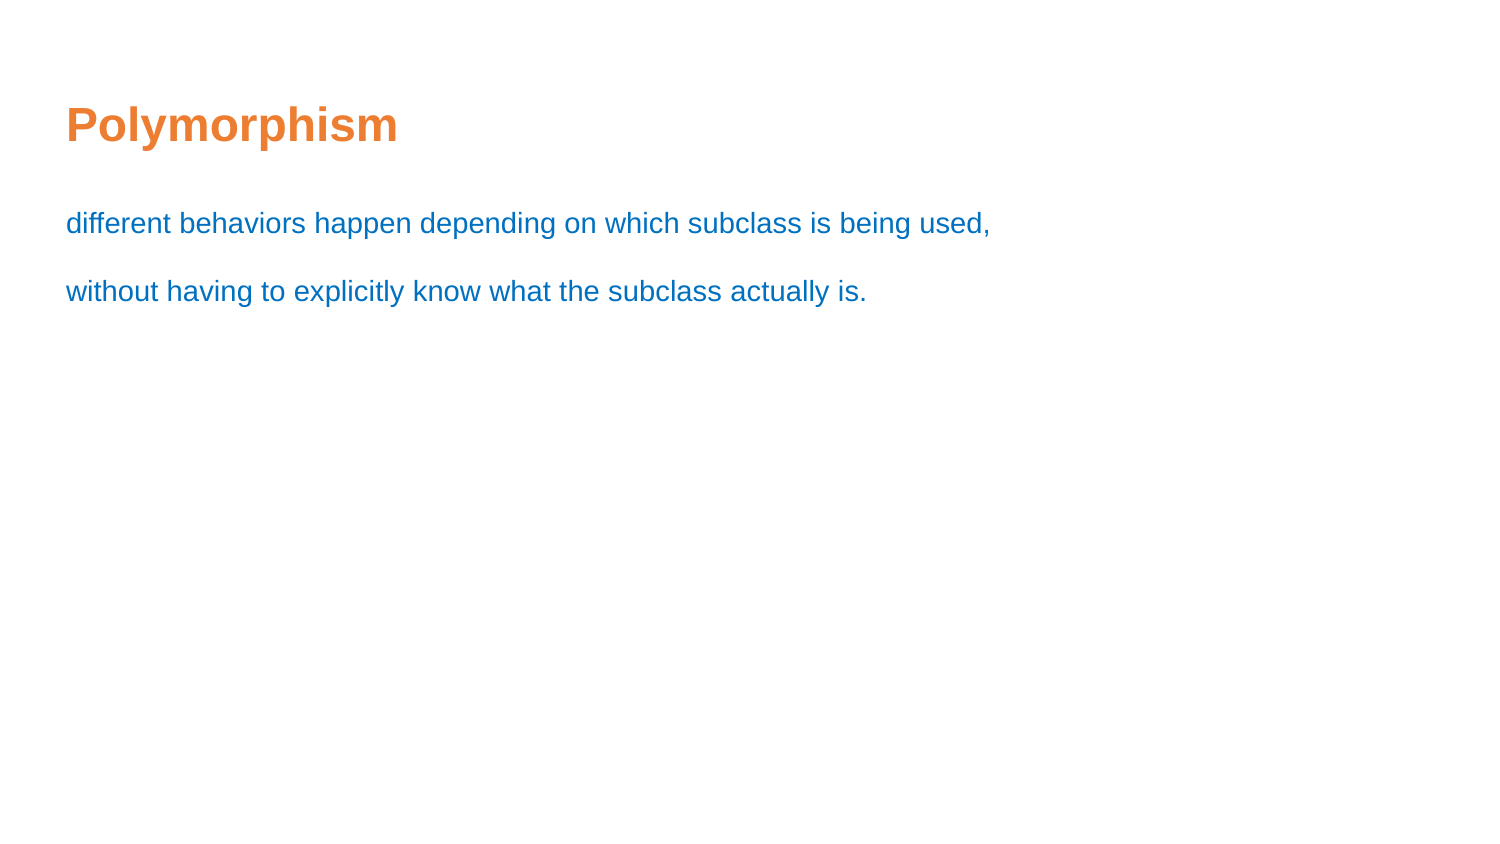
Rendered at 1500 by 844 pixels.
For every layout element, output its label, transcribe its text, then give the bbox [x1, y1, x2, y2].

list different behaviors happen depending on which subclass is being used, without having to explicitly know what the subclass actually is. [51, 189, 1449, 750]
title Polymorphism [51, 72, 1449, 167]
